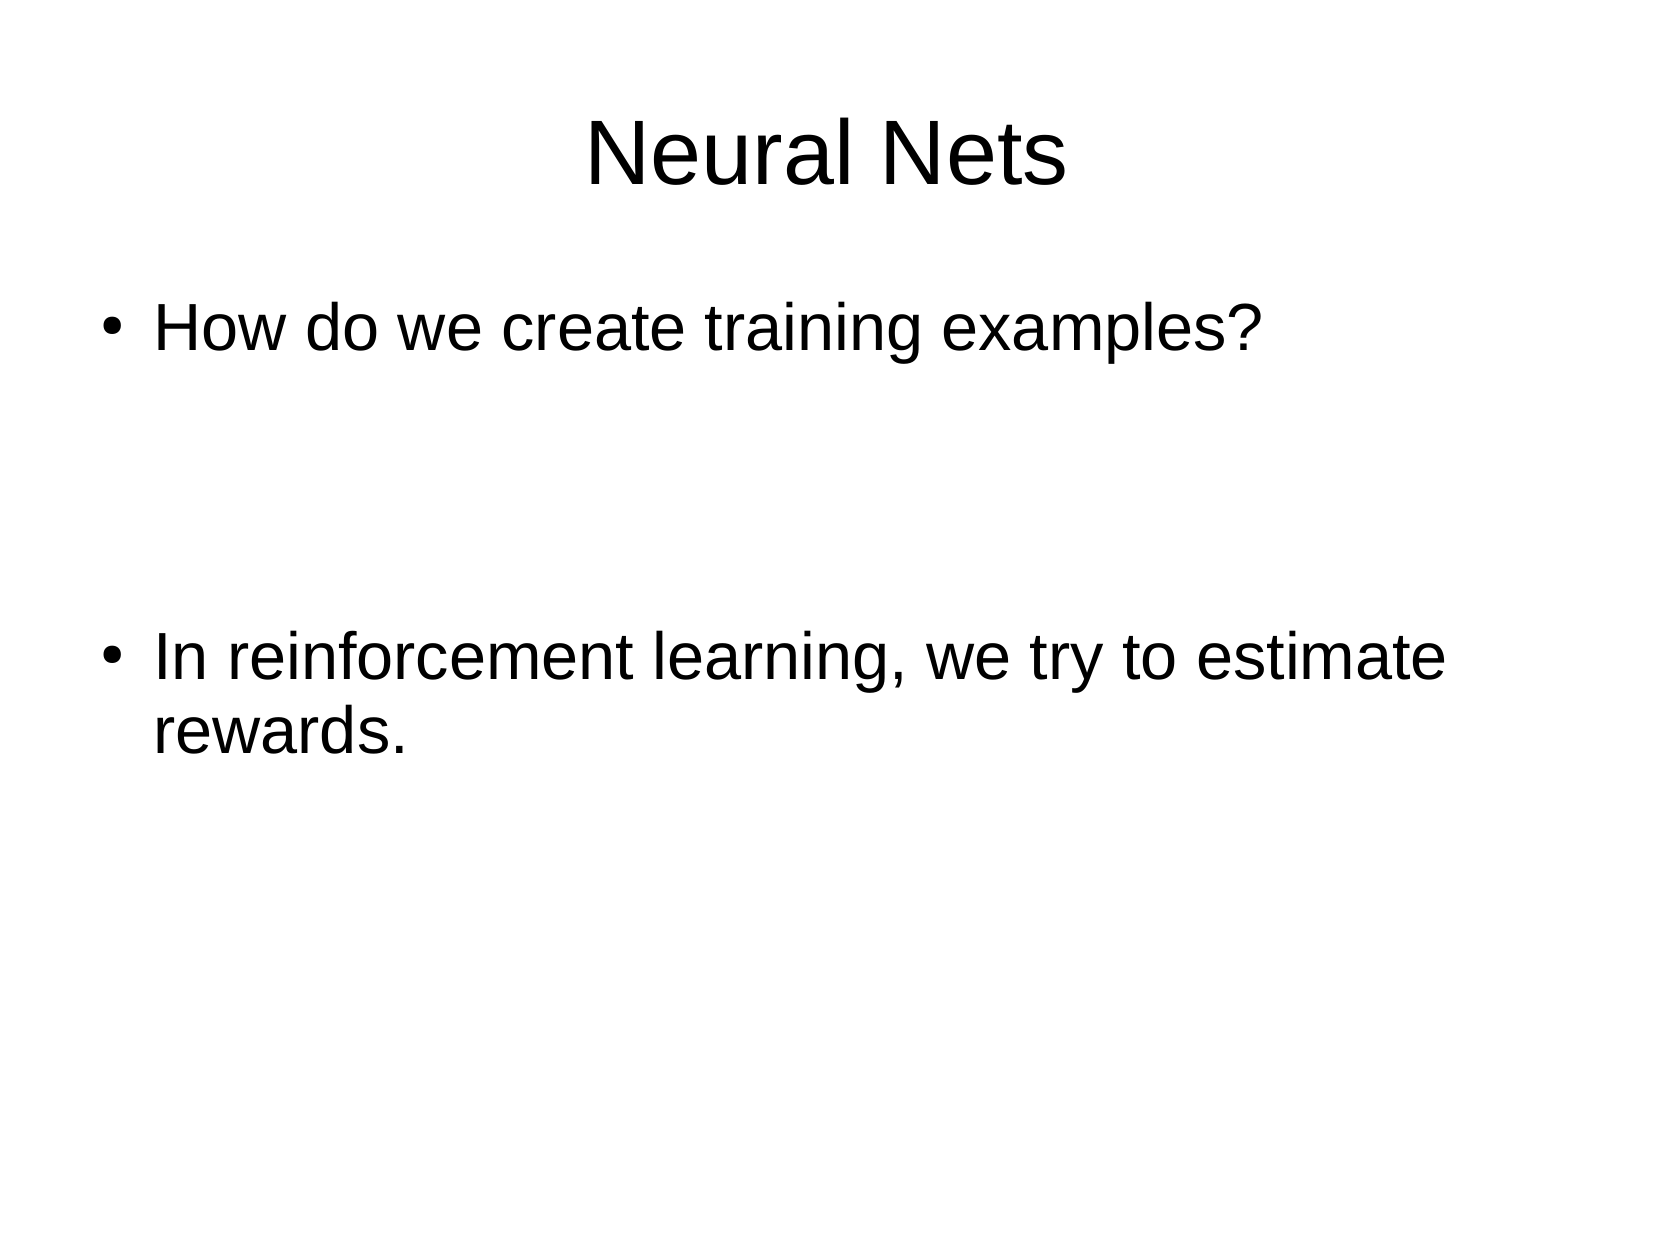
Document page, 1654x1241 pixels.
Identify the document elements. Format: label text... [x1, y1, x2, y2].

title Neural Nets [82, 49, 1571, 257]
list How do we create training examples? In reinforcement learning, we try to estimate rewards. [82, 290, 1571, 1010]
